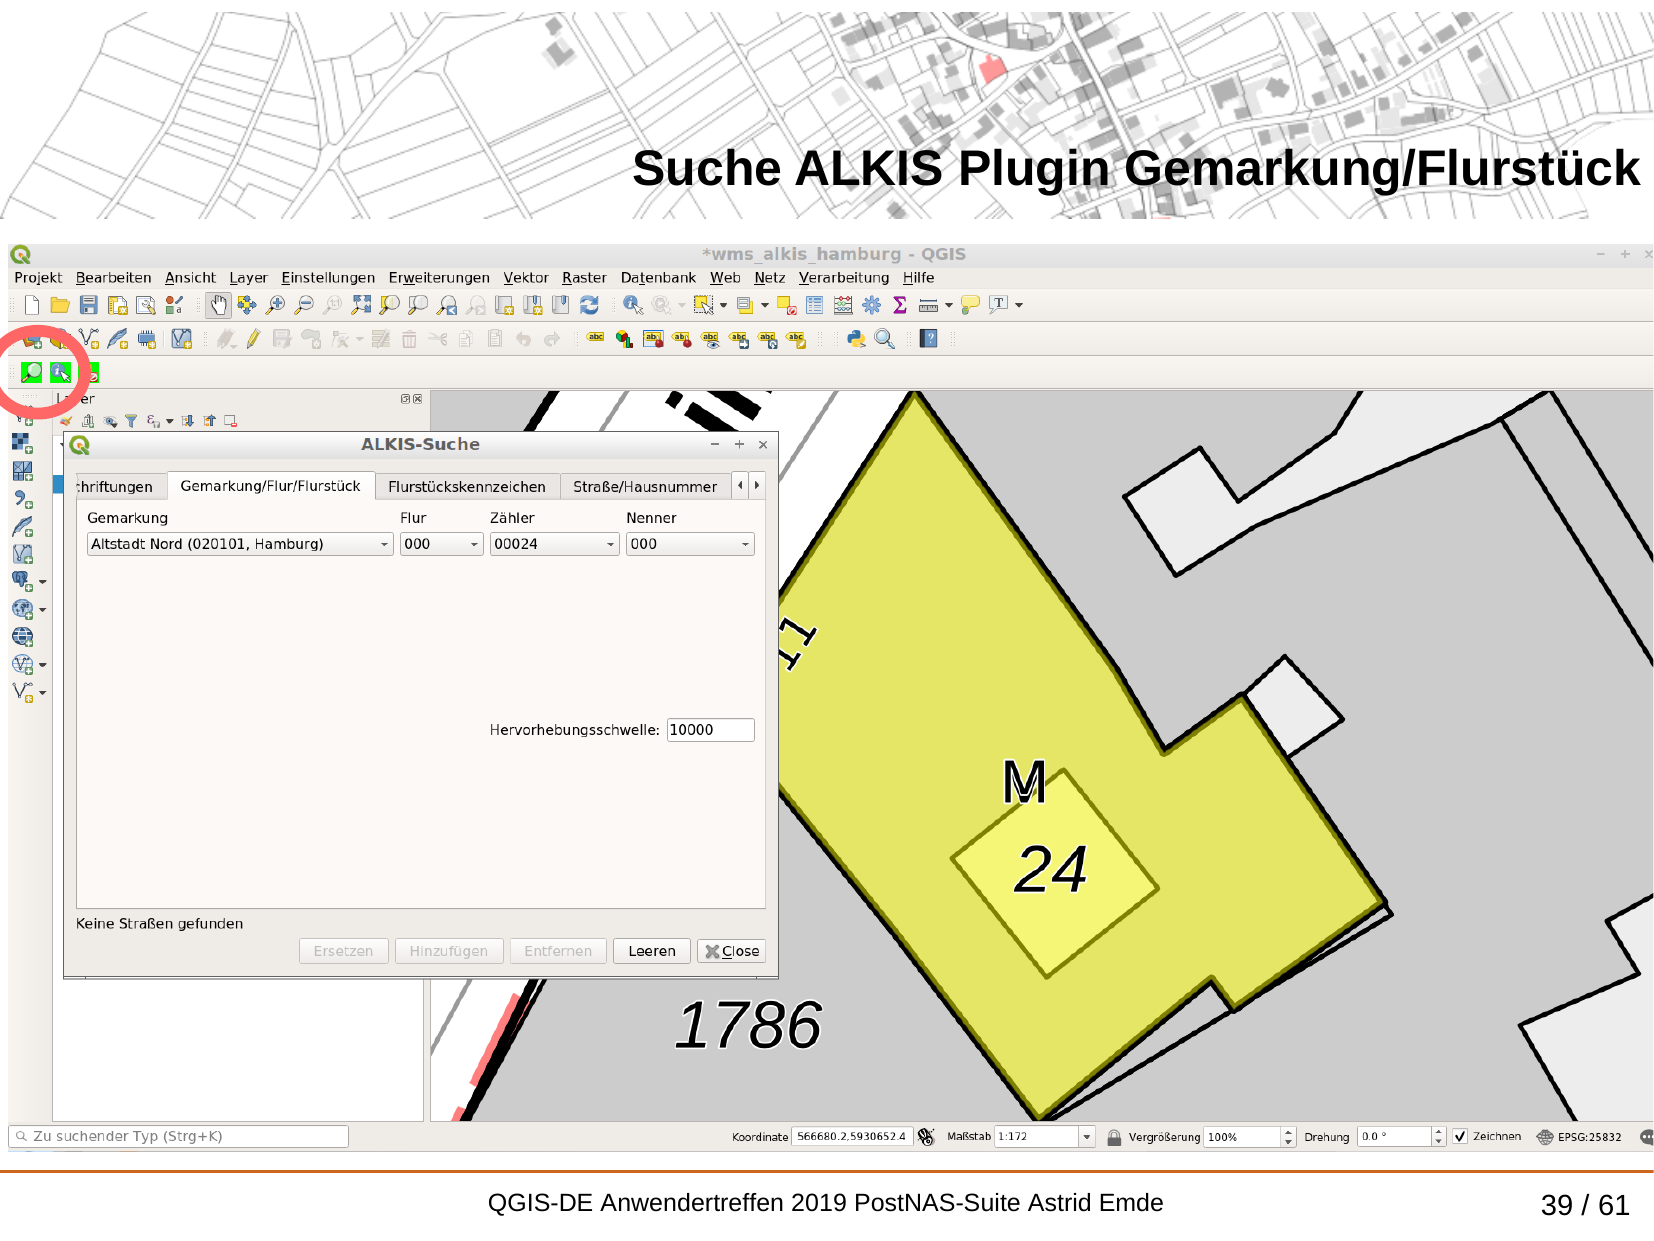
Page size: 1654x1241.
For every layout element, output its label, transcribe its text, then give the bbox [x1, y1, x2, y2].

picture [8, 337, 79, 407]
picture [8, 244, 1654, 1152]
title Suche ALKIS Plugin Gemarkung/Flurstück [253, 124, 1642, 213]
